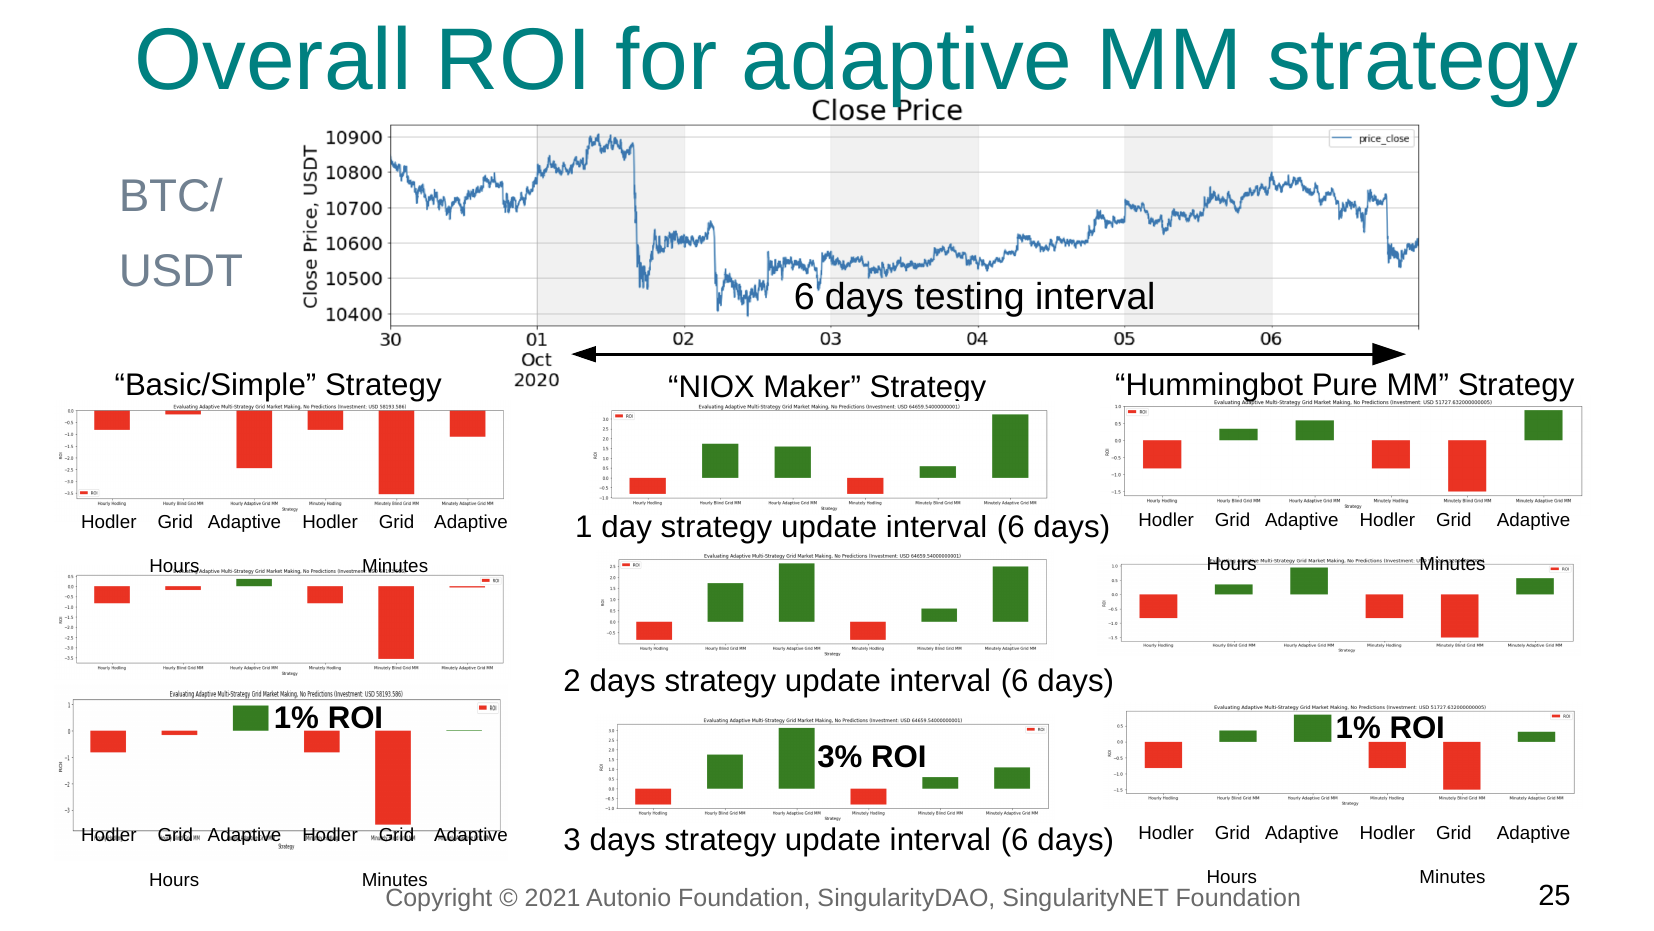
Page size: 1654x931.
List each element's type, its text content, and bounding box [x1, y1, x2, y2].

picture [54, 400, 511, 522]
text_box 3% ROI [802, 732, 964, 801]
text_box “Hummingbot Pure MM” Strategy [1100, 360, 1654, 417]
text_box “Basic/Simple” Strategy [99, 360, 521, 417]
picture [1100, 417, 1591, 501]
text_box BTC/ USDT [104, 162, 281, 304]
text_box Hodler Grid Adaptive Hodler Grid Adaptive Hours Minutes [66, 816, 539, 898]
picture [54, 684, 508, 861]
picture [1097, 559, 1581, 656]
text_box Hodler Grid Adaptive Hodler Grid Adaptive Hours Minutes [1123, 814, 1597, 896]
text_box 1% ROI [259, 693, 421, 762]
text_box Hodler Grid Adaptive Hodler Grid Adaptive Hours Minutes [1123, 501, 1597, 583]
text_box Hodler Grid Adaptive Hodler Grid Adaptive Hours Minutes [66, 503, 539, 585]
text_box 3 days strategy update interval (6 days) [548, 814, 1123, 865]
picture [1103, 702, 1583, 809]
picture [265, 127, 1453, 391]
text_box Overall ROI for adaptive MM strategy [0, 0, 1654, 127]
picture [54, 565, 511, 680]
text_box 1% ROI [1320, 702, 1482, 772]
text_box 2 days strategy update interval (6 days) [548, 655, 1270, 755]
text_box “NIOX Maker” Strategy [653, 362, 1065, 420]
picture [589, 401, 1055, 515]
text_box 6 days testing interval [778, 267, 1171, 325]
text_box 1 day strategy update interval (6 days) [560, 501, 1123, 559]
picture [595, 755, 1055, 814]
picture [596, 550, 1054, 661]
